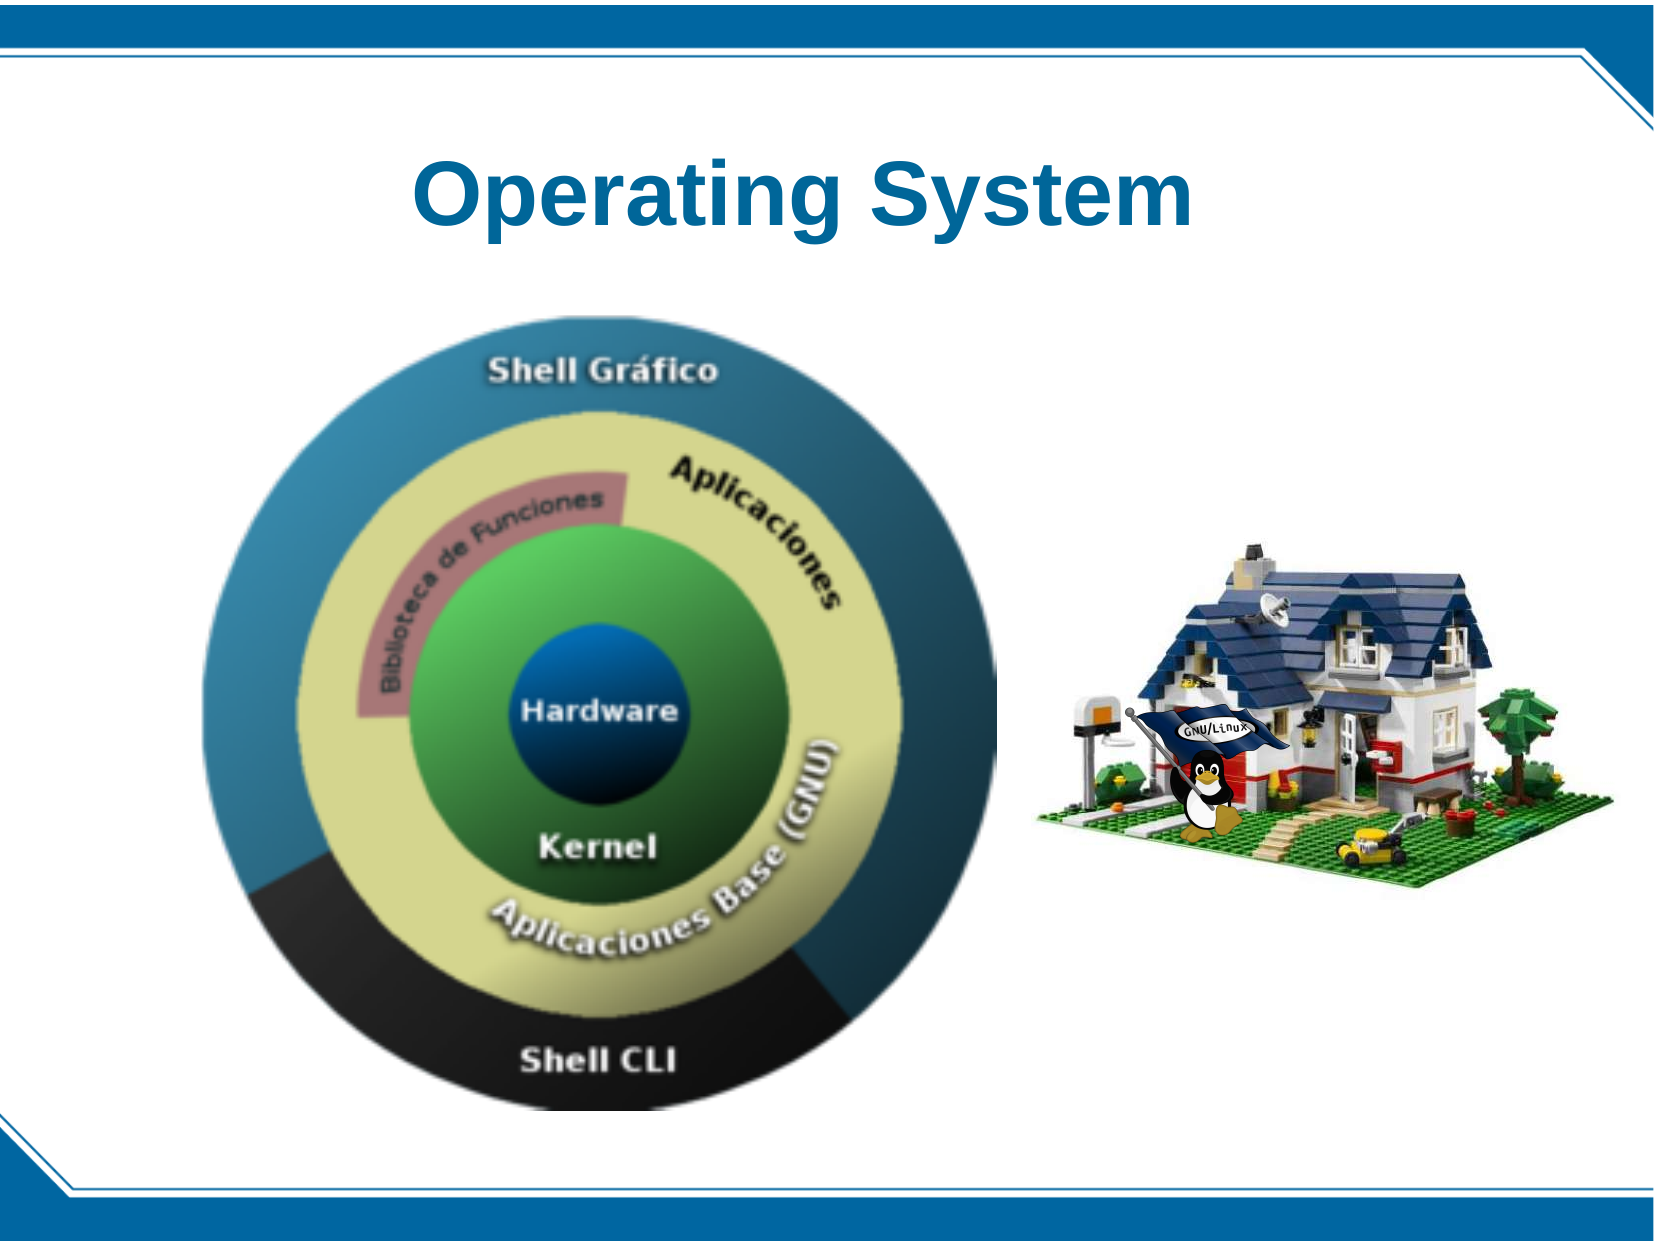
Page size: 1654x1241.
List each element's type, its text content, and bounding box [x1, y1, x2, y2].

title Operating System [60, 90, 1549, 298]
picture [0, 1113, 1654, 1241]
picture [201, 314, 997, 1111]
picture [0, 5, 1654, 132]
picture [1031, 419, 1621, 1010]
